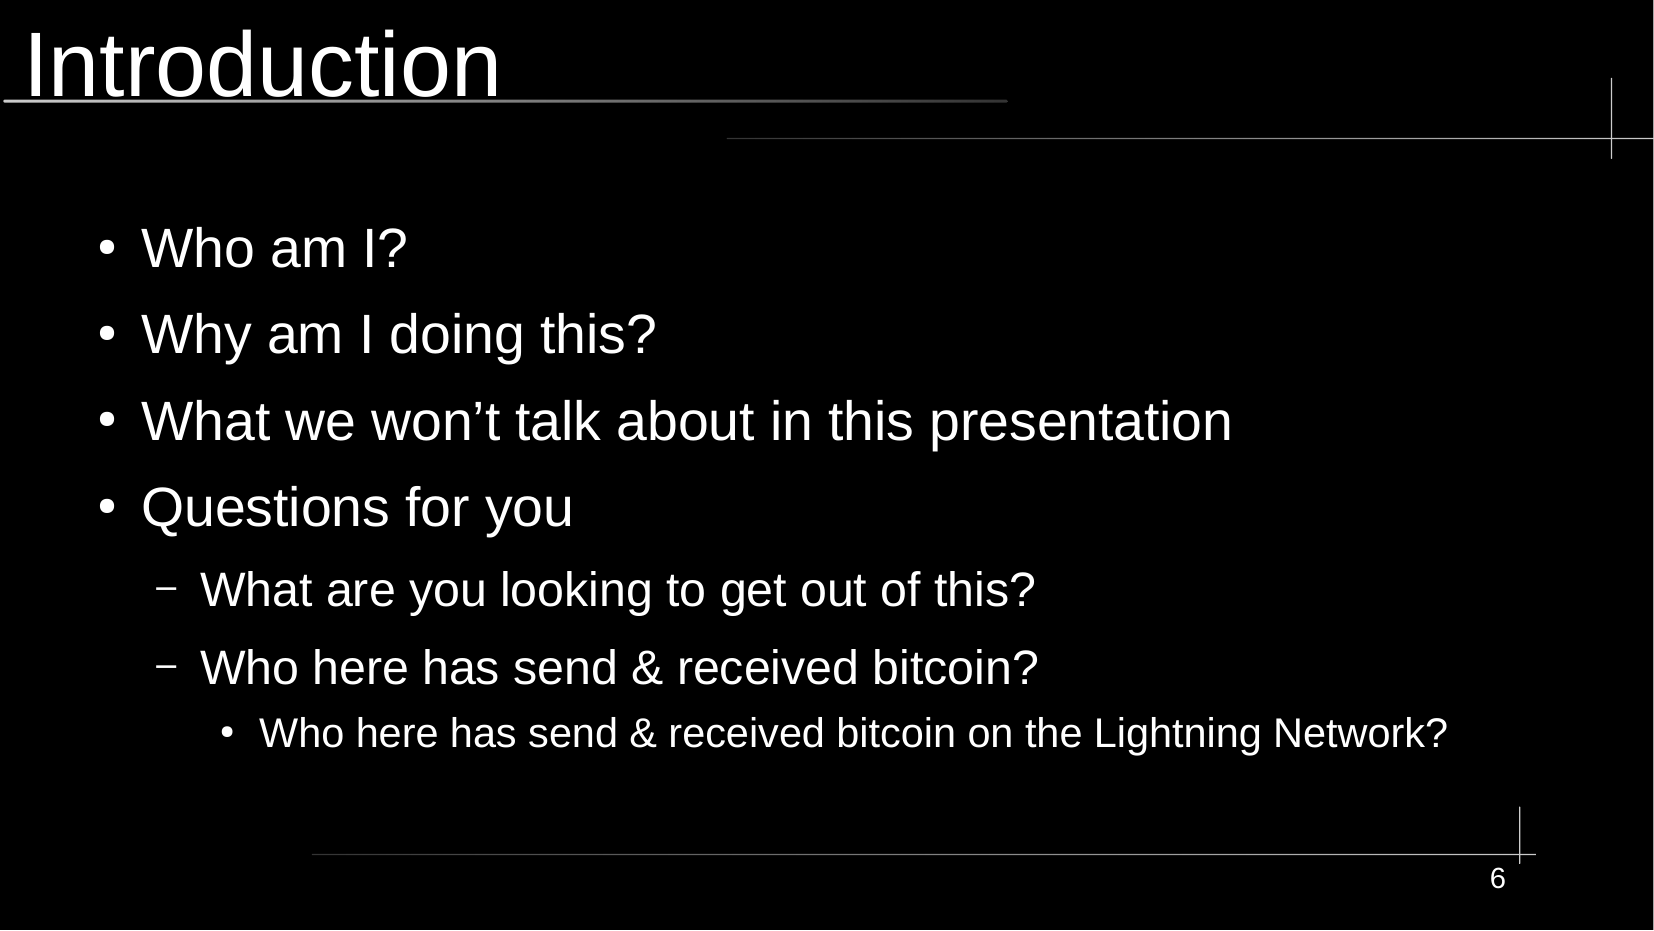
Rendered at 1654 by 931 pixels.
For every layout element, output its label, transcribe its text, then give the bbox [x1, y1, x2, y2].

list Who am I? Why am I doing this? What we won’t talk about in this presentation Questions for you What are you looking to get out of this? Who here has send & received bitcoin? Who here has send & received bitcoin on the Lightning Network? [82, 217, 1571, 758]
title Introduction [23, 11, 1589, 119]
